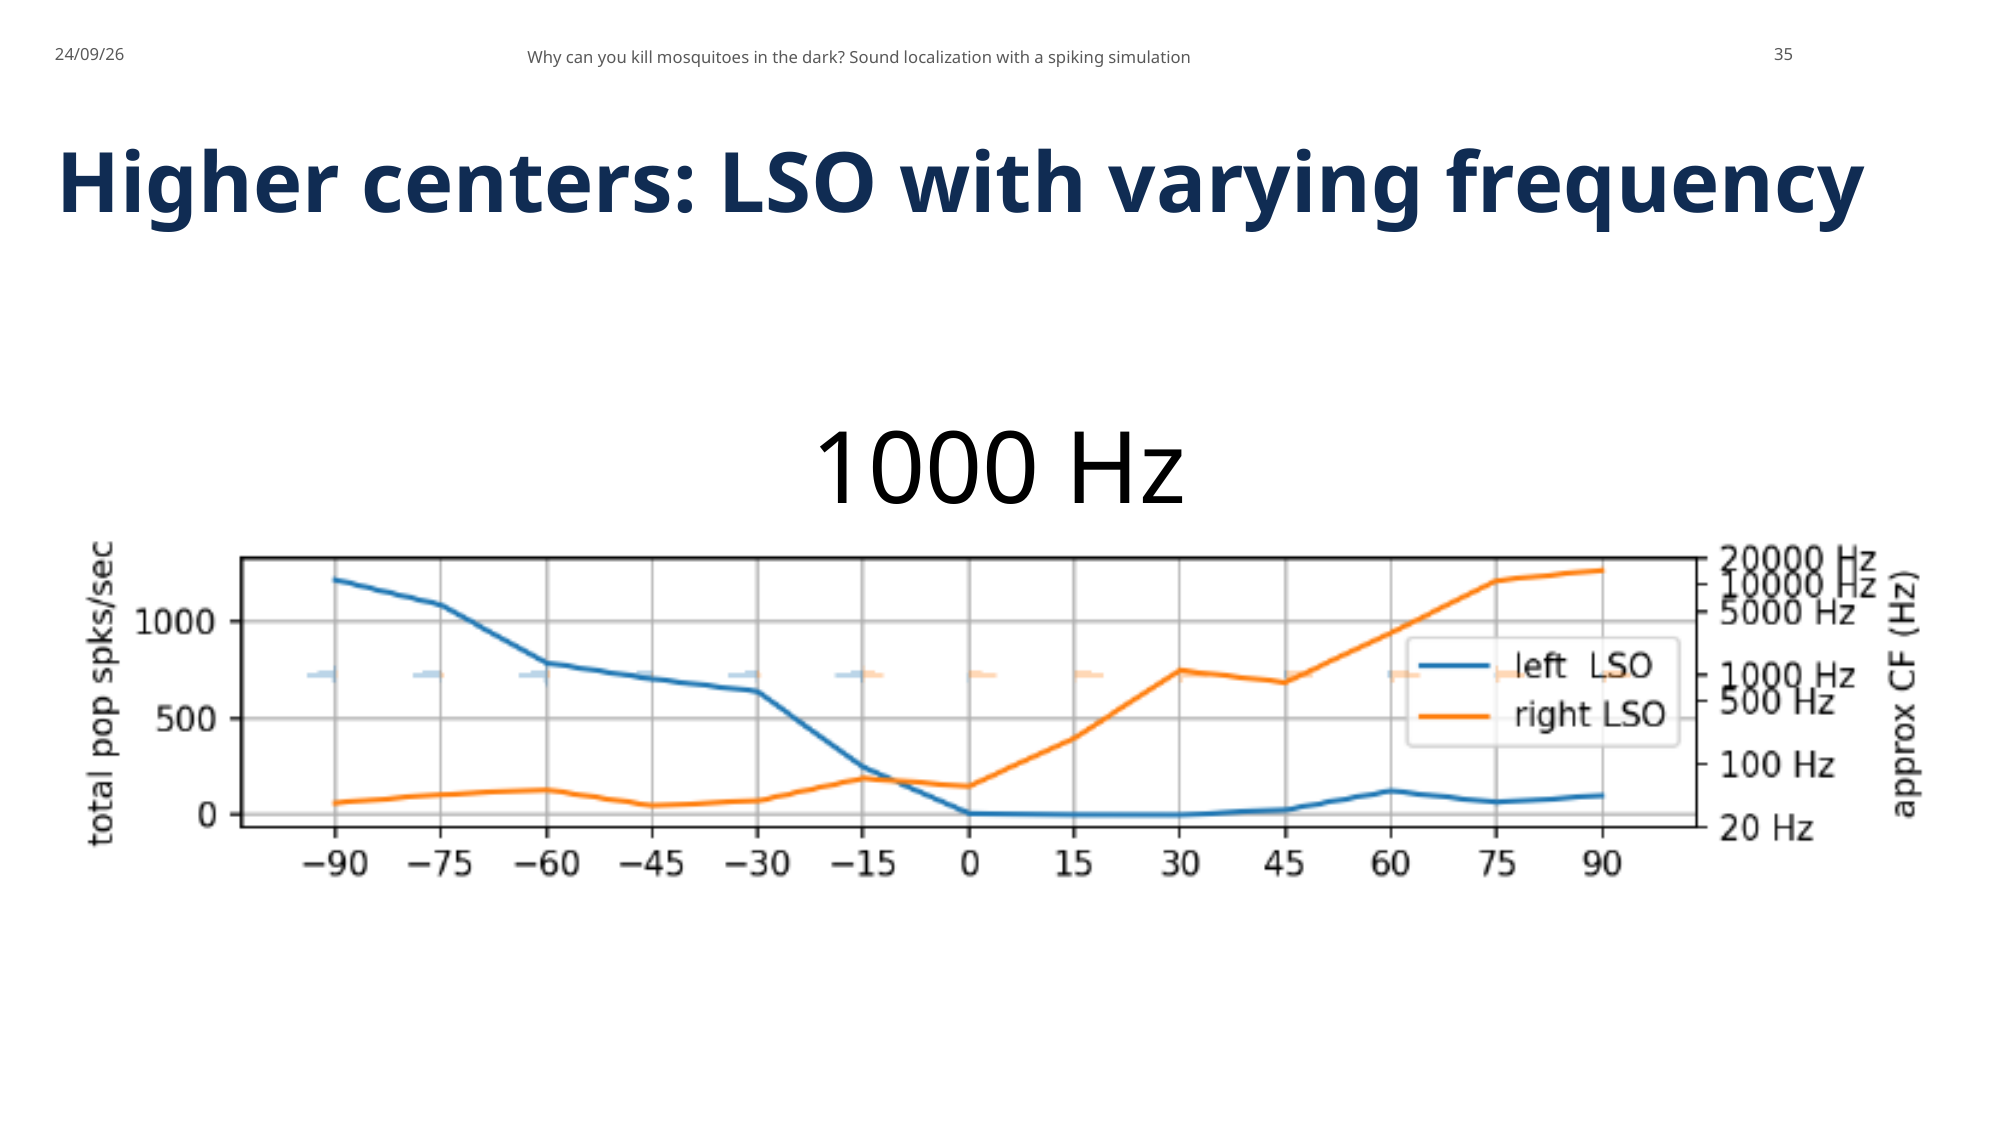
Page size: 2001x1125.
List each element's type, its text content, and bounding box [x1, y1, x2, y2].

text_box 1000 Hz [796, 395, 1232, 533]
title Higher centers: LSO with varying frequency [56, 129, 1972, 267]
footer Why can you kill mosquitoes in the dark? Sound localization with a spiking simulation [527, 6, 1203, 67]
picture [19, 532, 1959, 905]
slide_number [54, 6, 446, 67]
slide_number [1774, 6, 1946, 67]
